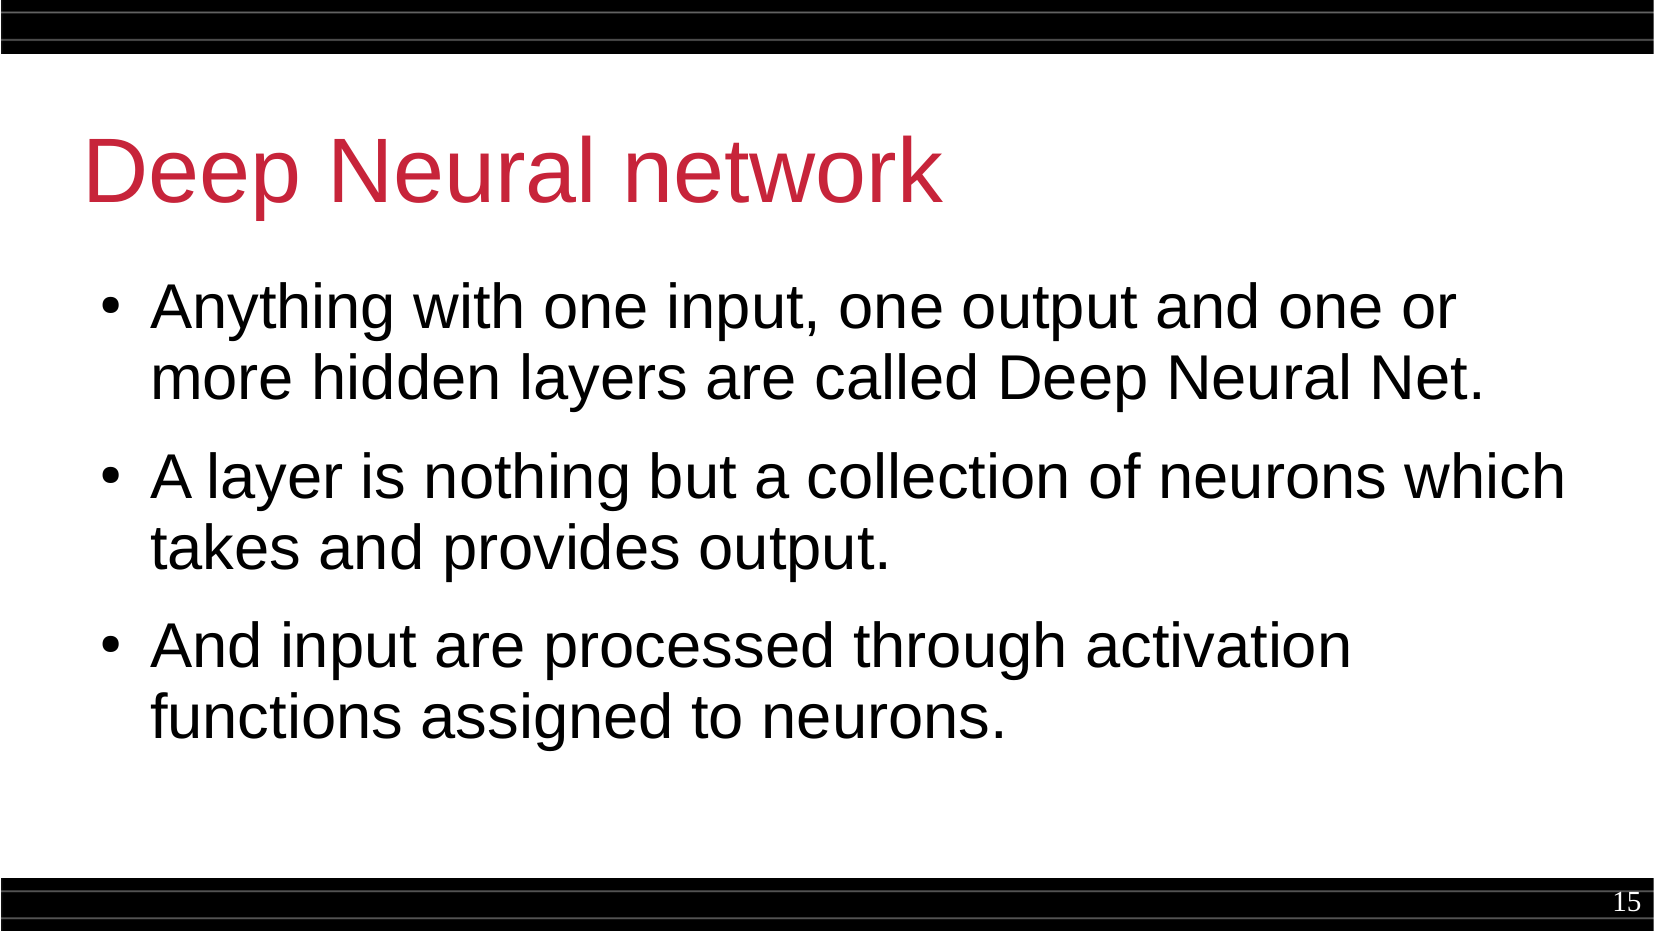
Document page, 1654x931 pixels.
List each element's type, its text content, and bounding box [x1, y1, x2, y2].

list Anything with one input, one output and one or more hidden layers are called Deep Neural Net. A layer is nothing but a collection of neurons which takes and provides output. And input are processed through activation functions assigned to neurons. [82, 271, 1571, 758]
title Deep Neural network [82, 92, 1571, 249]
picture [1, 878, 1654, 931]
picture [1, 0, 1654, 54]
